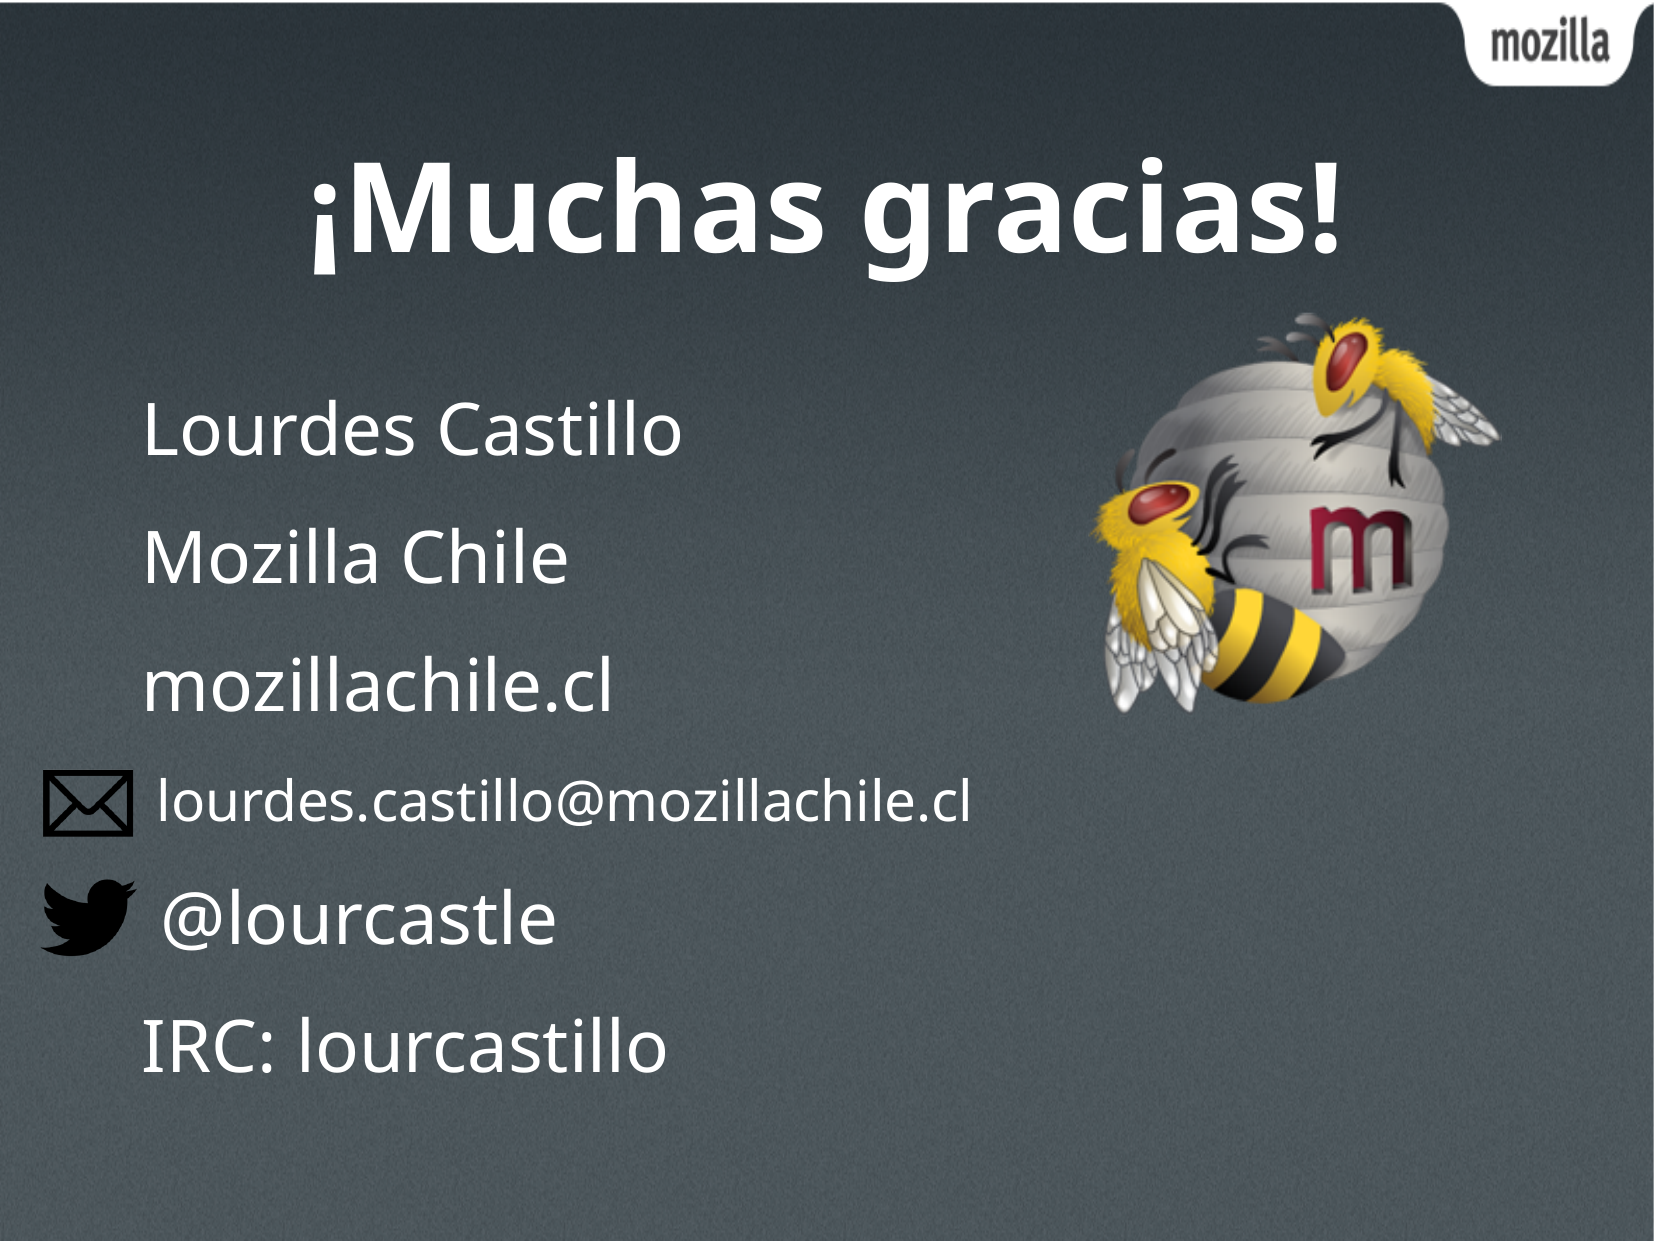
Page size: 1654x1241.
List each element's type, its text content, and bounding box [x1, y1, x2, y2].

list Lourdes Castillo Mozilla Chile mozillachile.cl lourdes.castillo@mozillachile.cl @lourcastle IRC: lourcastillo [141, 377, 1597, 1098]
title ¡Muchas gracias! [82, 100, 1571, 308]
picture [0, 0, 1654, 1241]
